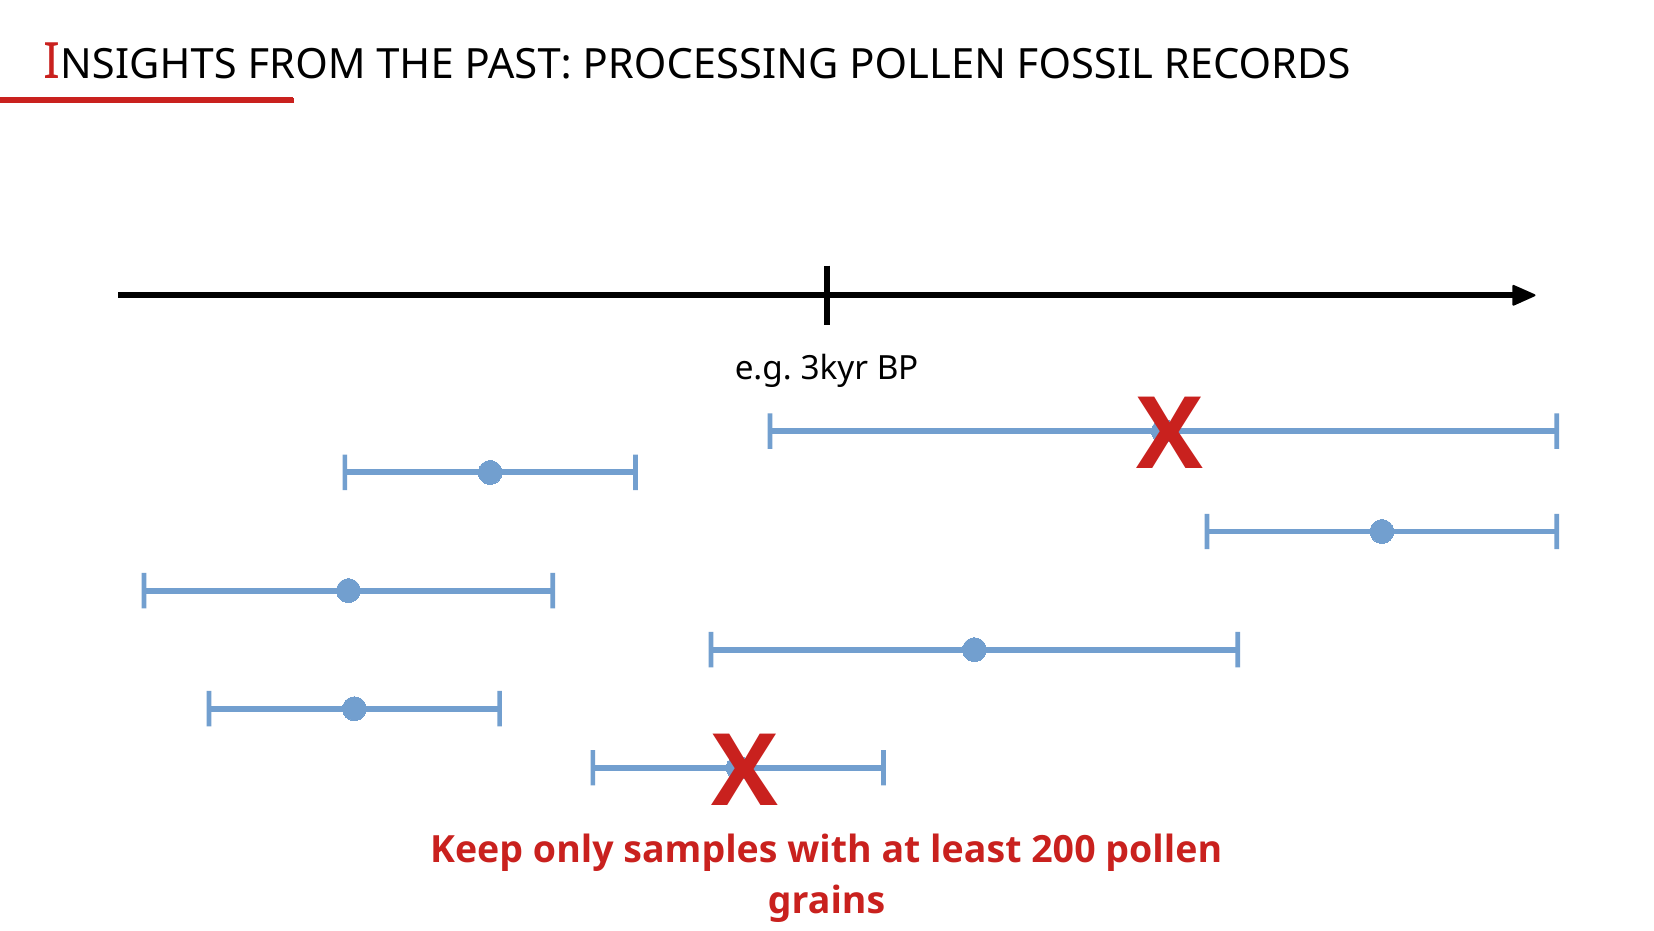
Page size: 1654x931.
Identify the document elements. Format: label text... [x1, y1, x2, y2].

text_box X [696, 690, 786, 843]
text_box INSIGHTS FROM THE PAST: PROCESSING POLLEN FOSSIL RECORDS [28, 0, 1623, 119]
text_box [1370, 519, 1394, 544]
text_box [342, 696, 367, 721]
text_box [962, 637, 987, 662]
text_box [478, 460, 503, 485]
text_box Keep only samples with at least 200 pollen grains [398, 814, 1255, 931]
text_box X [1122, 354, 1211, 506]
text_box e.g. 3kyr BP [708, 336, 945, 397]
text_box [336, 578, 361, 603]
